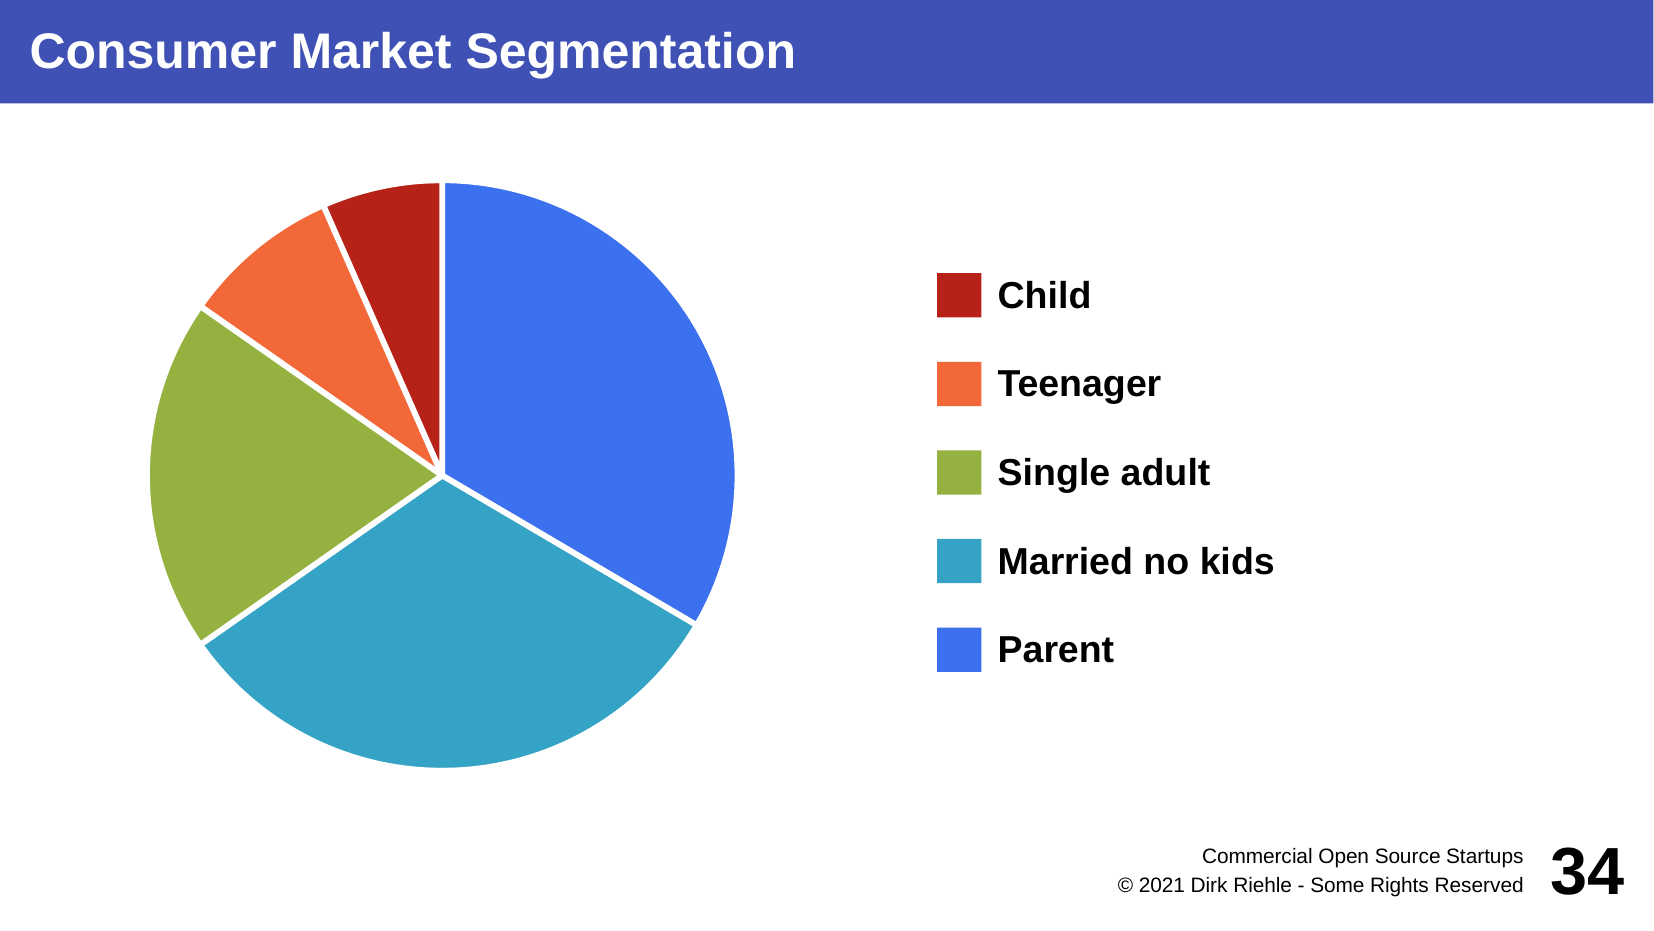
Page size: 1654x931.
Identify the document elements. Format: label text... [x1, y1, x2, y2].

text_box [937, 273, 982, 318]
title Consumer Market Segmentation [0, 0, 1654, 104]
text_box [150, 184, 734, 767]
text_box [937, 361, 982, 407]
text_box Single adult [985, 428, 1341, 516]
text_box Child [985, 251, 1341, 339]
text_box [937, 450, 982, 495]
text_box Married no kids [985, 516, 1341, 605]
text_box [937, 538, 982, 584]
text_box Teenager [985, 339, 1341, 428]
text_box Parent [985, 605, 1341, 694]
text_box [937, 627, 982, 672]
